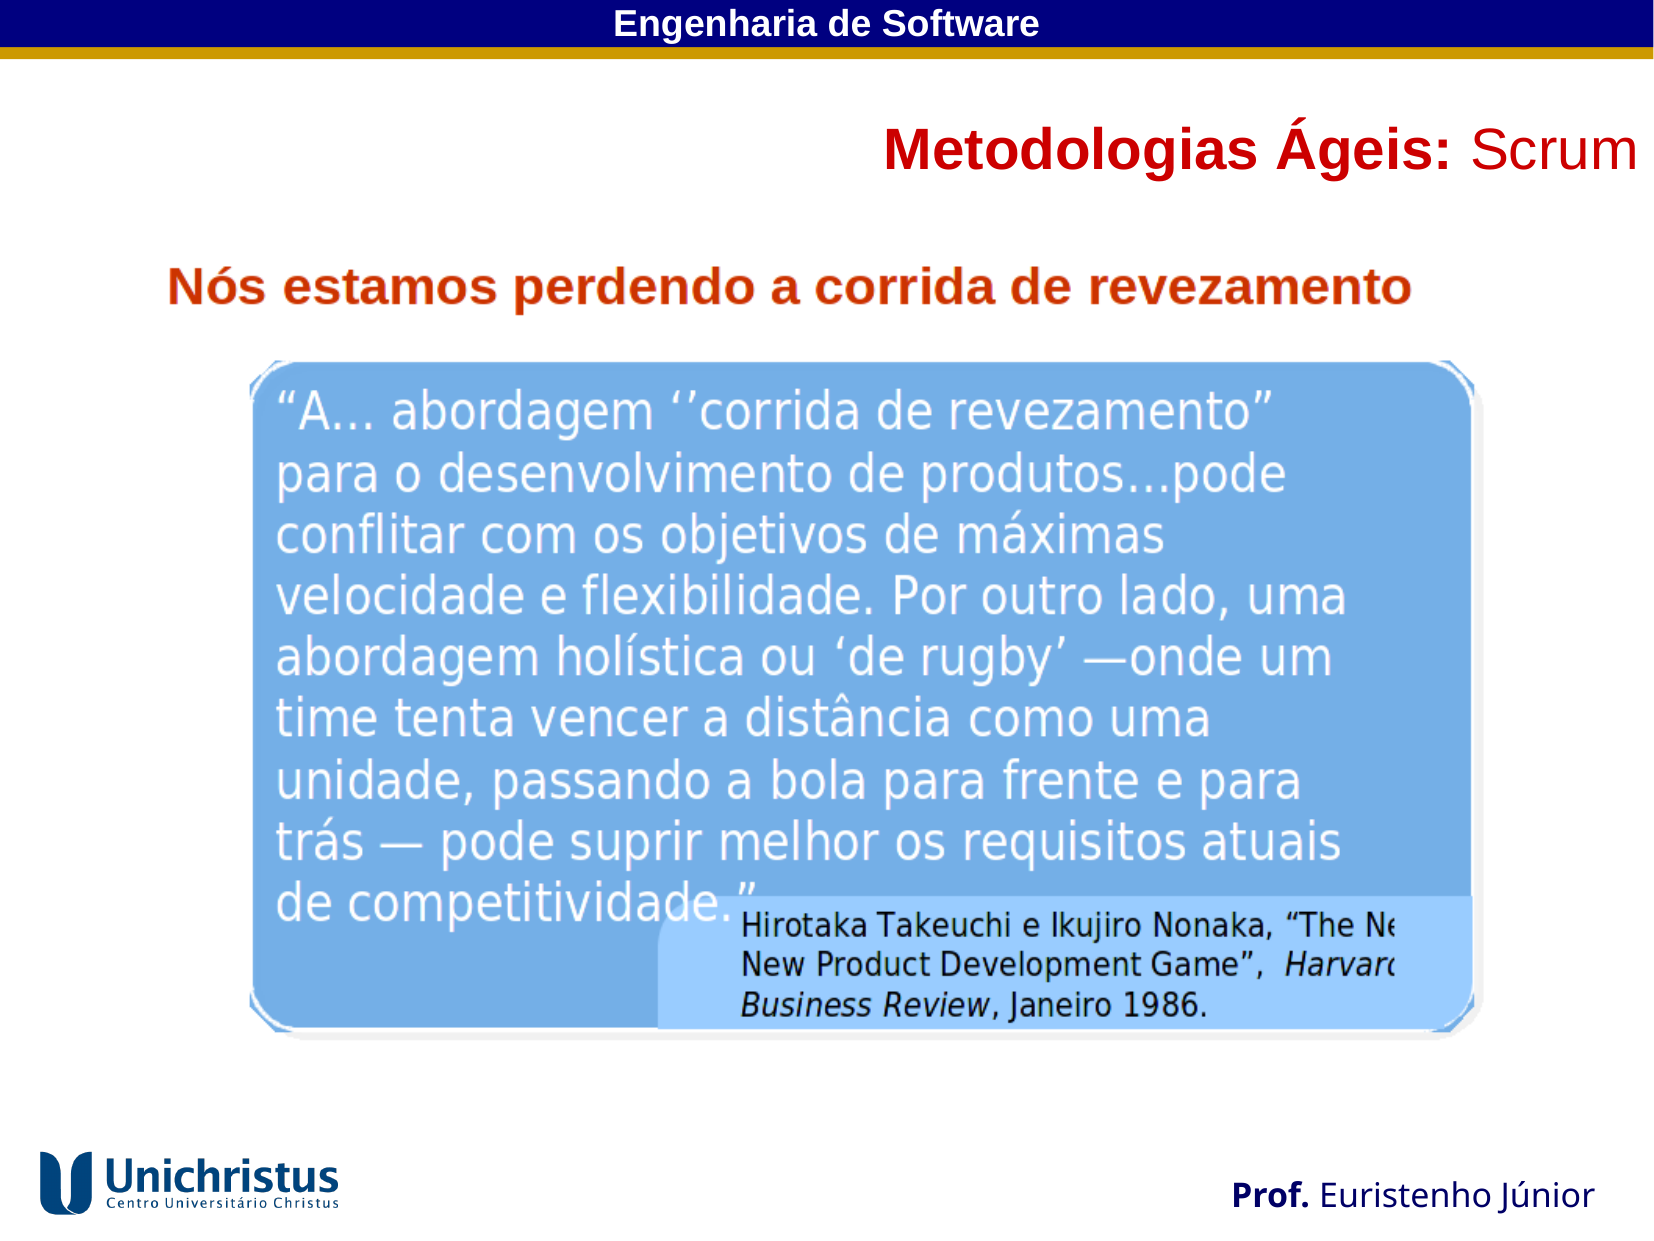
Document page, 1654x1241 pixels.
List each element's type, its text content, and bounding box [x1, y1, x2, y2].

text_box Metodologias Ágeis: Scrum [869, 109, 1654, 189]
text_box Prof. Euristenho Júnior [1216, 1163, 1654, 1224]
text_box [0, 48, 1654, 60]
picture [35, 1148, 343, 1217]
text_box Engenharia de Software [0, 0, 1654, 48]
picture [164, 259, 1501, 1067]
